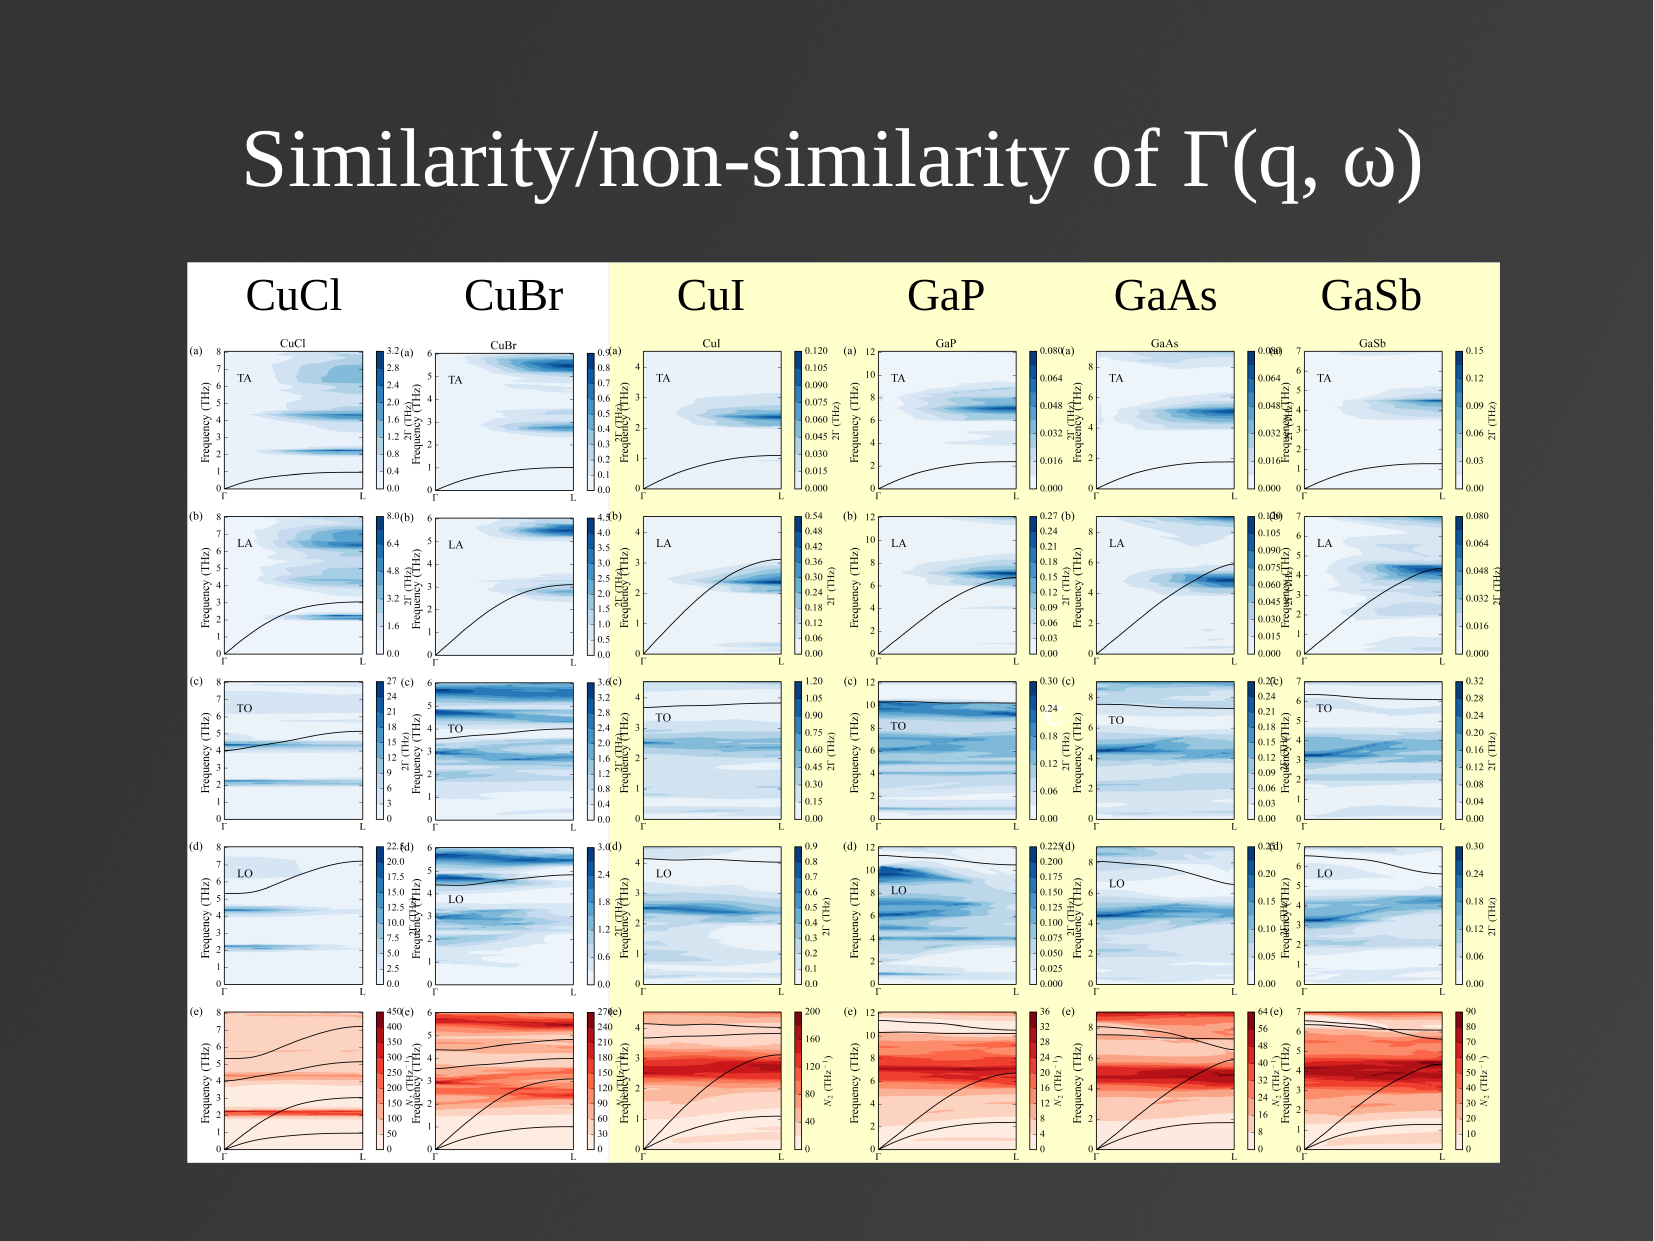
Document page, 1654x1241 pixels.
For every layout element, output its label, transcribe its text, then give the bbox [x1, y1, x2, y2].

text_box GaAs [1099, 262, 1233, 329]
picture [0, 0, 1654, 1241]
text_box CuBr [449, 262, 579, 329]
text_box c [609, 262, 1500, 1163]
text_box c [187, 262, 609, 1163]
text_box GaP [892, 262, 1002, 329]
text_box GaSb [1305, 262, 1438, 329]
text_box CuI [662, 262, 761, 329]
text_box CuCl [230, 262, 358, 329]
title Similarity/non-similarity of Г(q, ω) [89, 49, 1578, 257]
